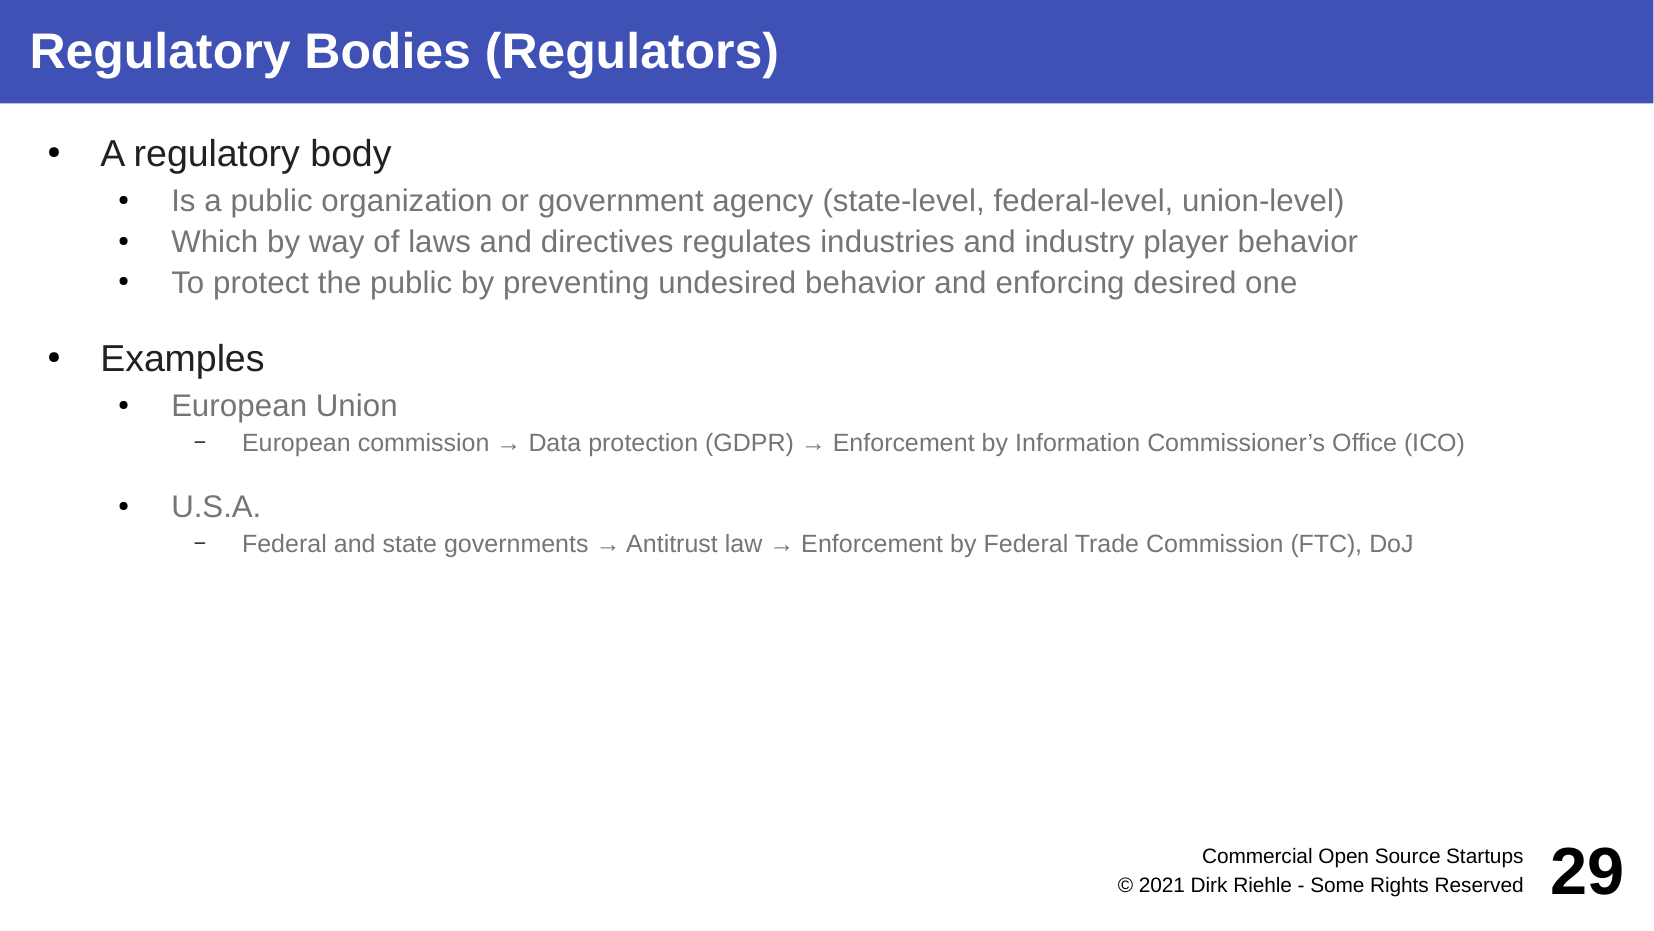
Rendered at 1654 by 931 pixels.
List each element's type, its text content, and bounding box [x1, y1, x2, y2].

list A regulatory body Is a public organization or government agency (state-level, federal-level, union-level) Which by way of laws and directives regulates industries and industry player behavior To protect the public by preventing undesired behavior and enforcing desired one Examples European Union European commission → Data protection (GDPR) → Enforcement by Information Commissioner’s Office (ICO) U.S.A. Federal and state governments → Antitrust law → Enforcement by Federal Trade Commission (FTC), DoJ [29, 132, 1625, 813]
title Regulatory Bodies (Regulators) [0, 0, 1654, 104]
